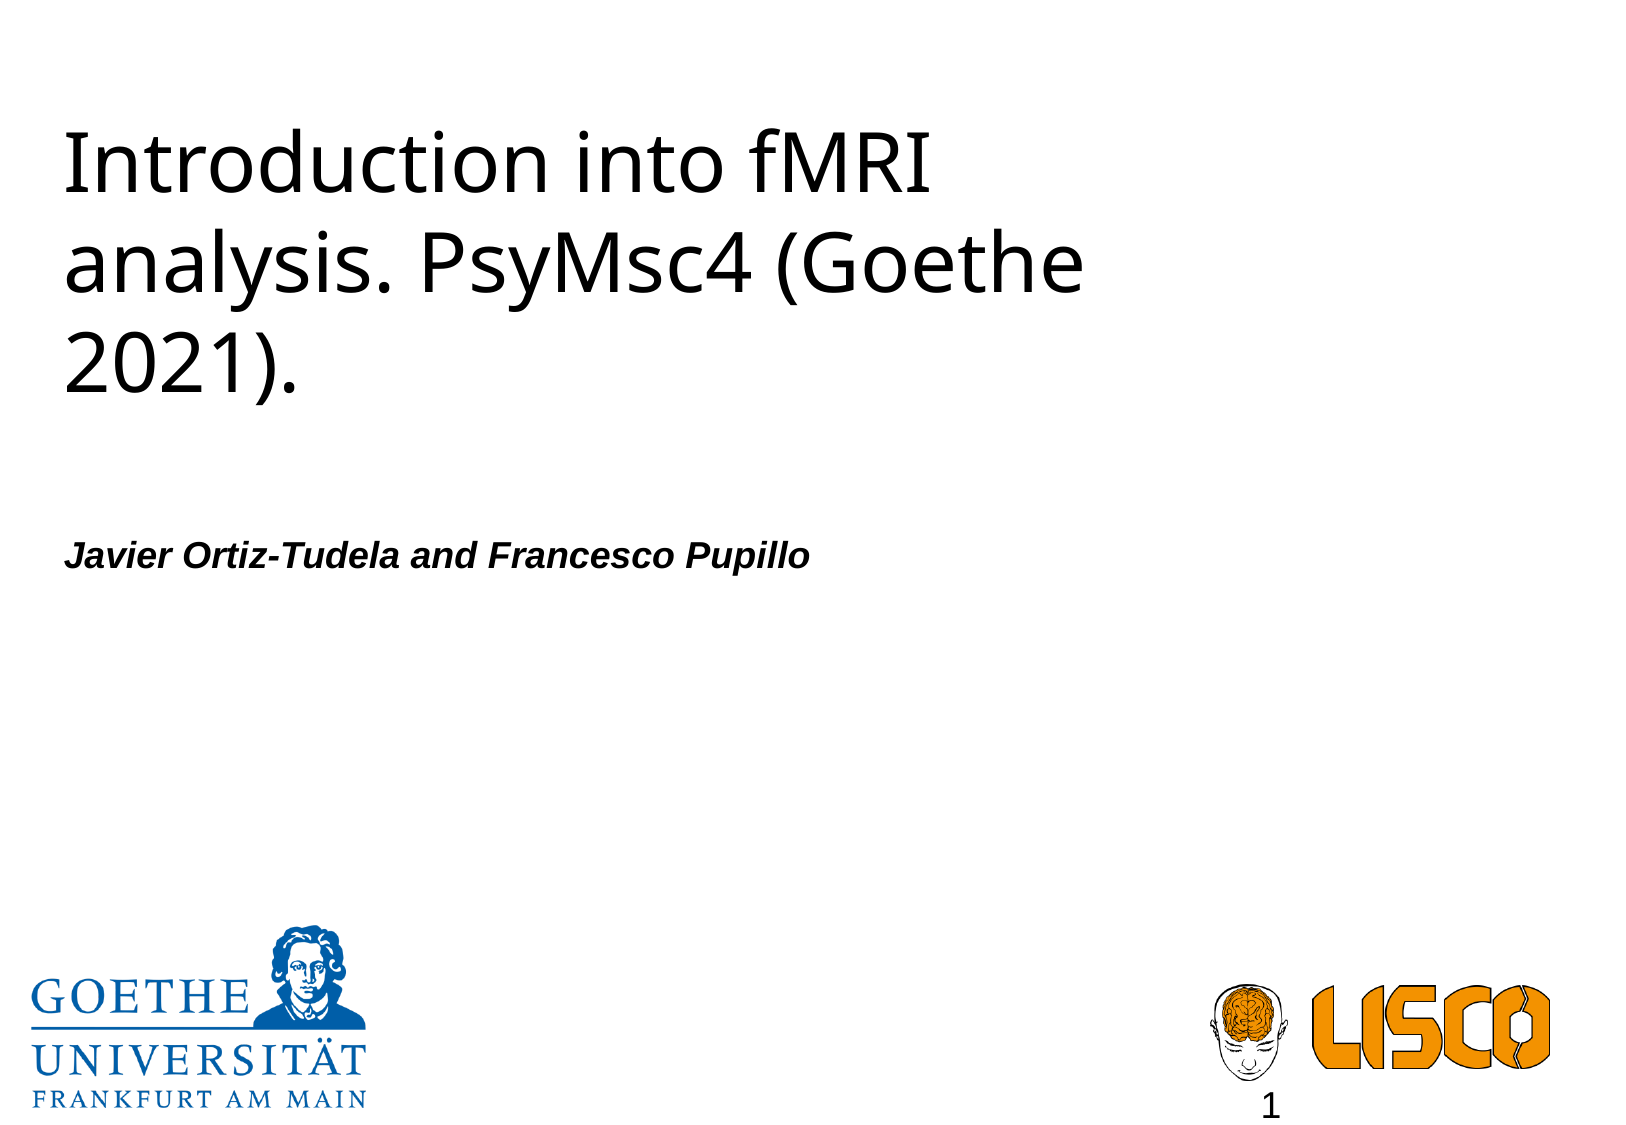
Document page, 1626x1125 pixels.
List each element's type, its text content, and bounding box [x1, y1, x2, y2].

text_box Javier Ortiz-Tudela and Francesco Pupillo [49, 524, 1549, 591]
picture [1210, 984, 1288, 1081]
picture [1312, 985, 1550, 1069]
picture [31, 925, 366, 1108]
text_box Introduction into fMRI analysis. PsyMsc4 (Goethe 2021). [49, 102, 1272, 441]
